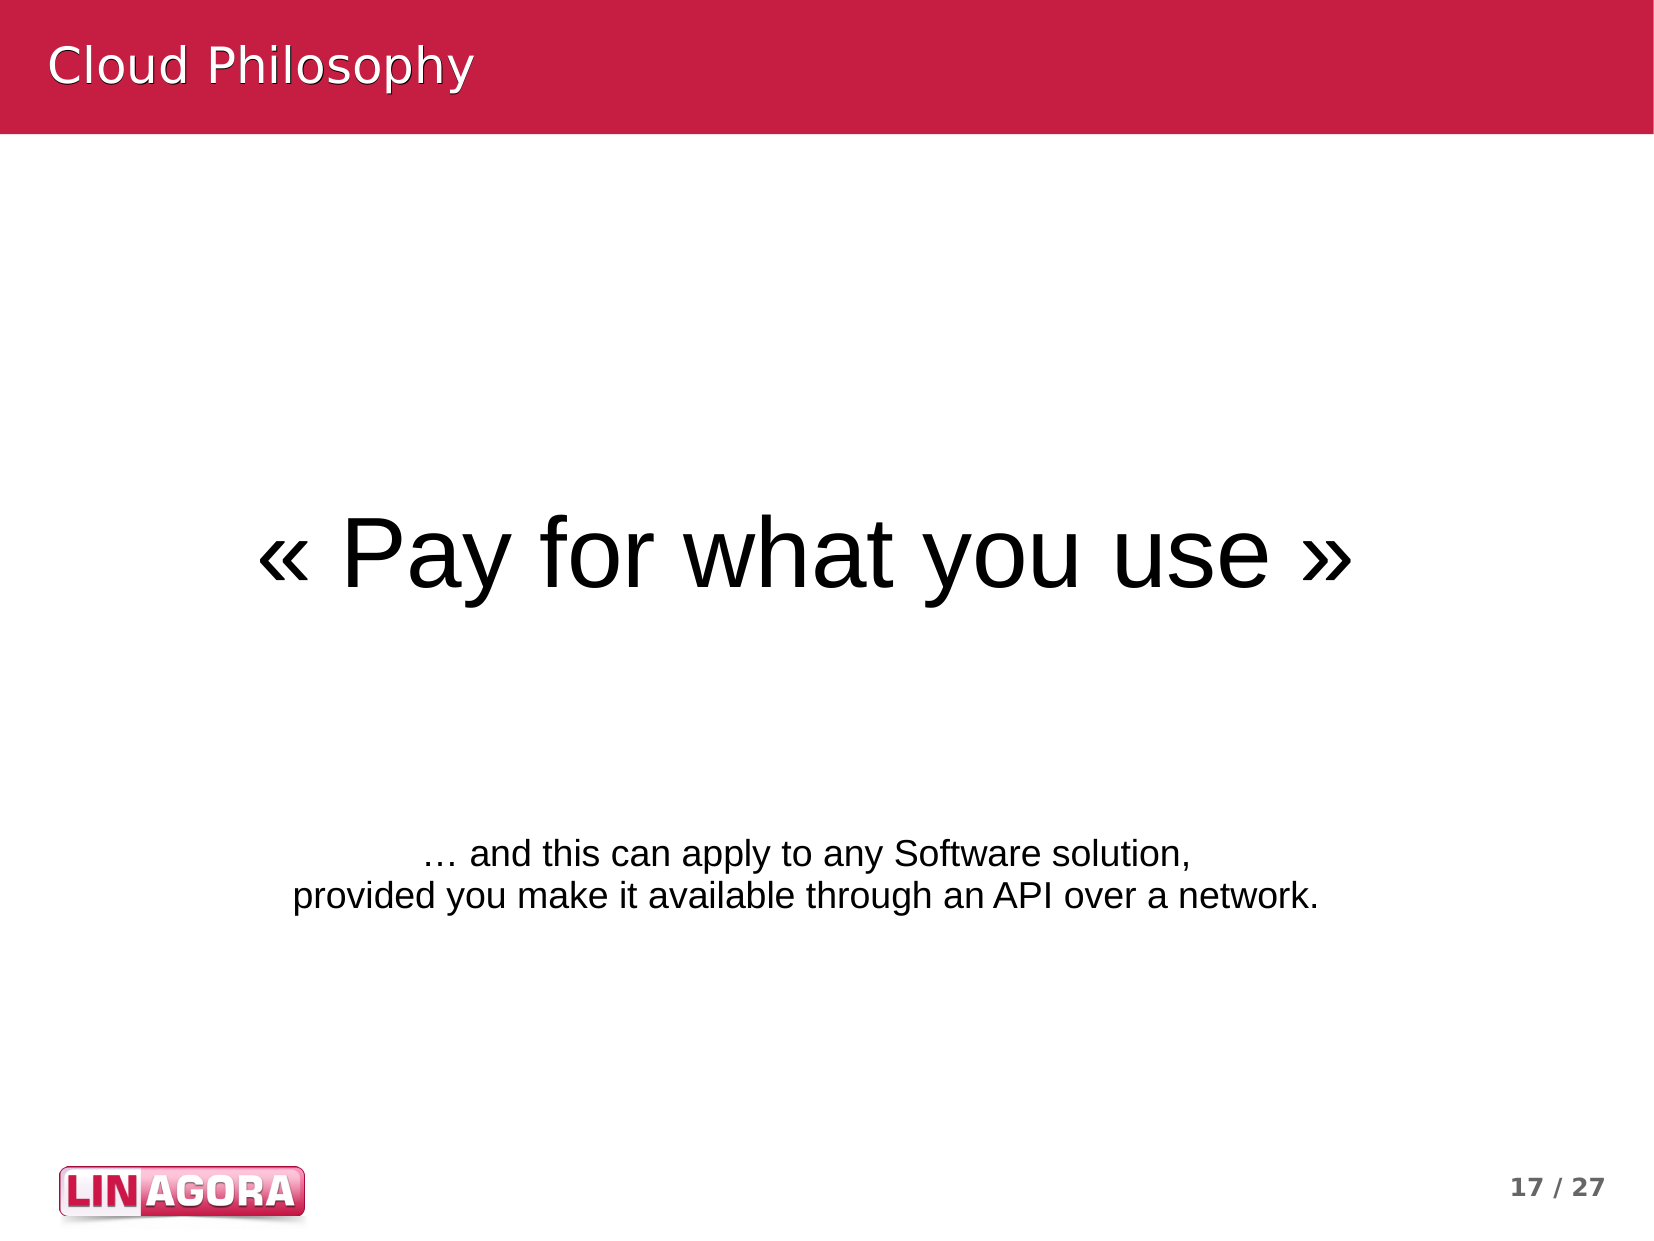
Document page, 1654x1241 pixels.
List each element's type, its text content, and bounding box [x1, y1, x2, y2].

text_box « Pay for what you use » … and this can apply to any Software solution, provided you make it available through an API over a network. [242, 490, 1418, 975]
title Cloud Philosophy [47, 7, 1624, 126]
picture [59, 1166, 308, 1229]
